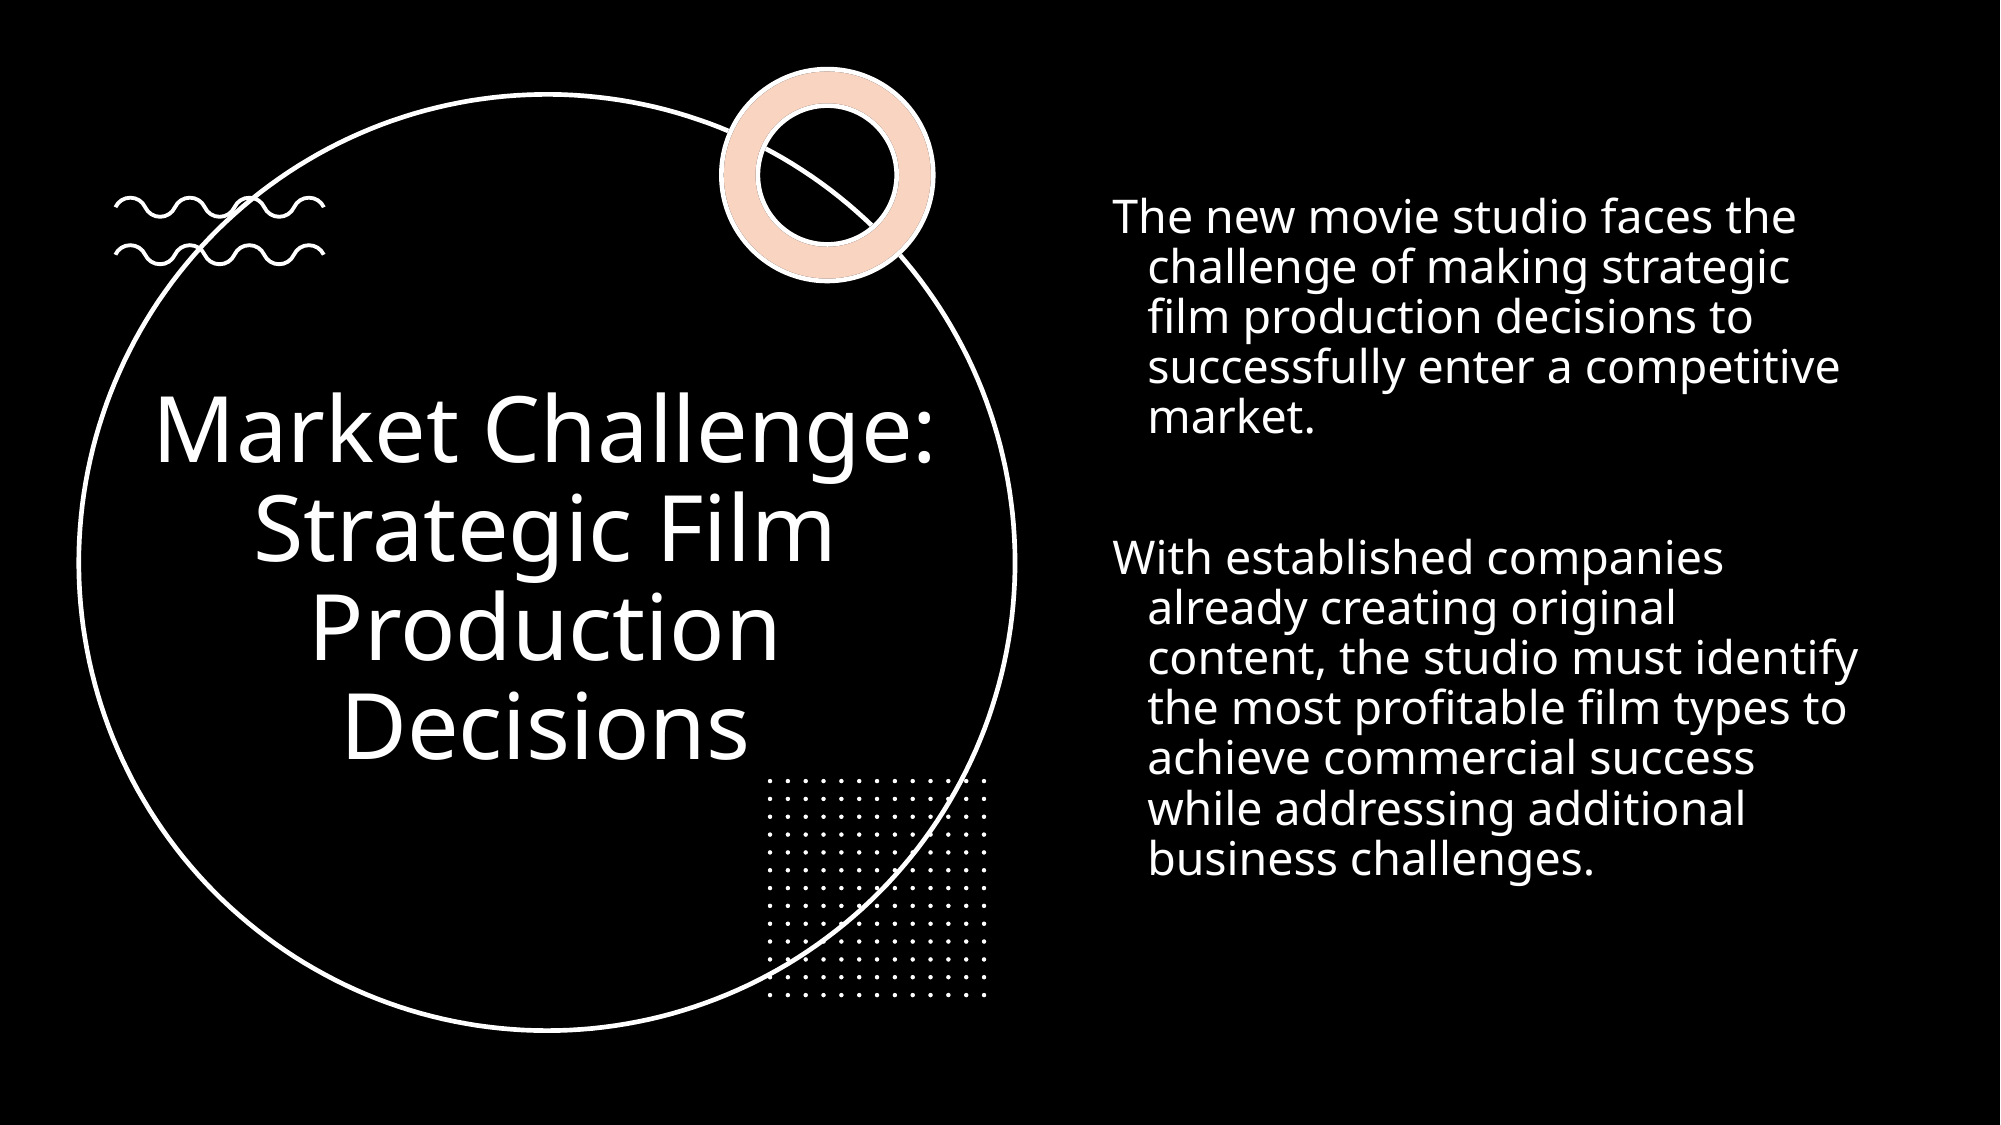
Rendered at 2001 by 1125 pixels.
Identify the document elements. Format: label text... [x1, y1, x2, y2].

title Market Challenge: Strategic Film Production Decisions [137, 286, 954, 876]
text_box [0, 0, 2000, 1125]
list The new movie studio faces the challenge of making strategic film production decisions to successfully enter a competitive market. With established companies already creating original content, the studio must identify the most profitable film types to achieve commercial success while addressing additional business challenges. [1062, 185, 1879, 900]
